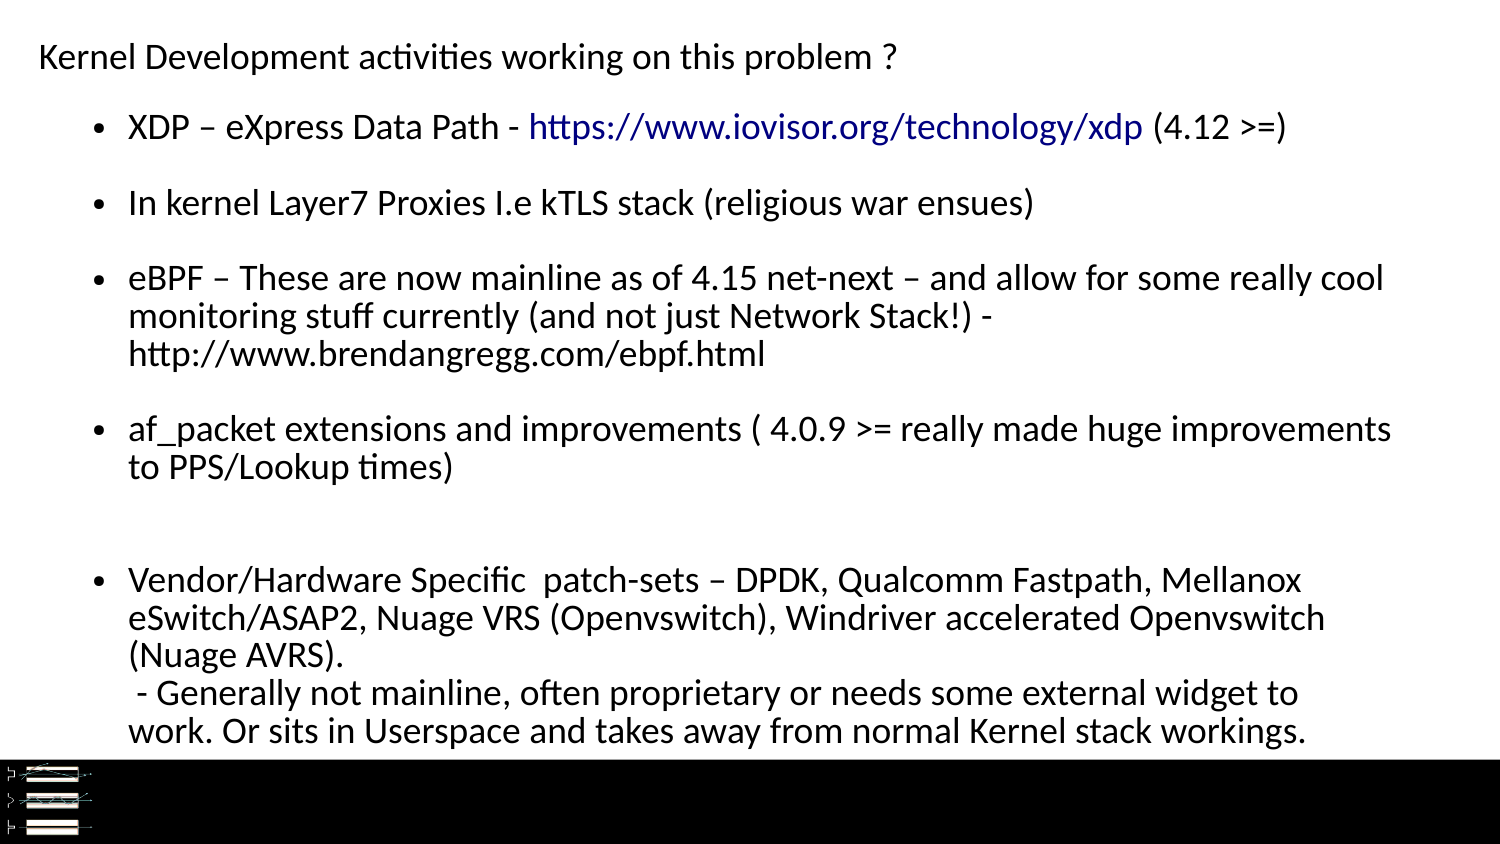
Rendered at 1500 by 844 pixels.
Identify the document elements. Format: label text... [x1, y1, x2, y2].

title Kernel Development activities working on this problem ? [38, 0, 1464, 130]
text_box XDP – eXpress Data Path - https://www.iovisor.org/technology/xdp (4.12 >=) In kernel Layer7 Proxies I.e kTLS stack (religious war ensues) eBPF – These are now mainline as of 4.15 net-next – and allow for some really cool monitoring stuff currently (and not just Network Stack!) - http://www.brendangregg.com/ebpf.html af_packet extensions and improvements ( 4.0.9 >= really made huge improvements to PPS/Lookup times) Vendor/Hardware Specific patch-sets – DPDK, Qualcomm Fastpath, Mellanox eSwitch/ASAP2, Nuage VRS (Openvswitch), Windriver accelerated Openvswitch (Nuage AVRS). - Generally not mainline, often proprietary or needs some external widget to work. Or sits in Userspace and takes away from normal Kernel stack workings. [92, 111, 1394, 791]
picture [5, 761, 95, 837]
